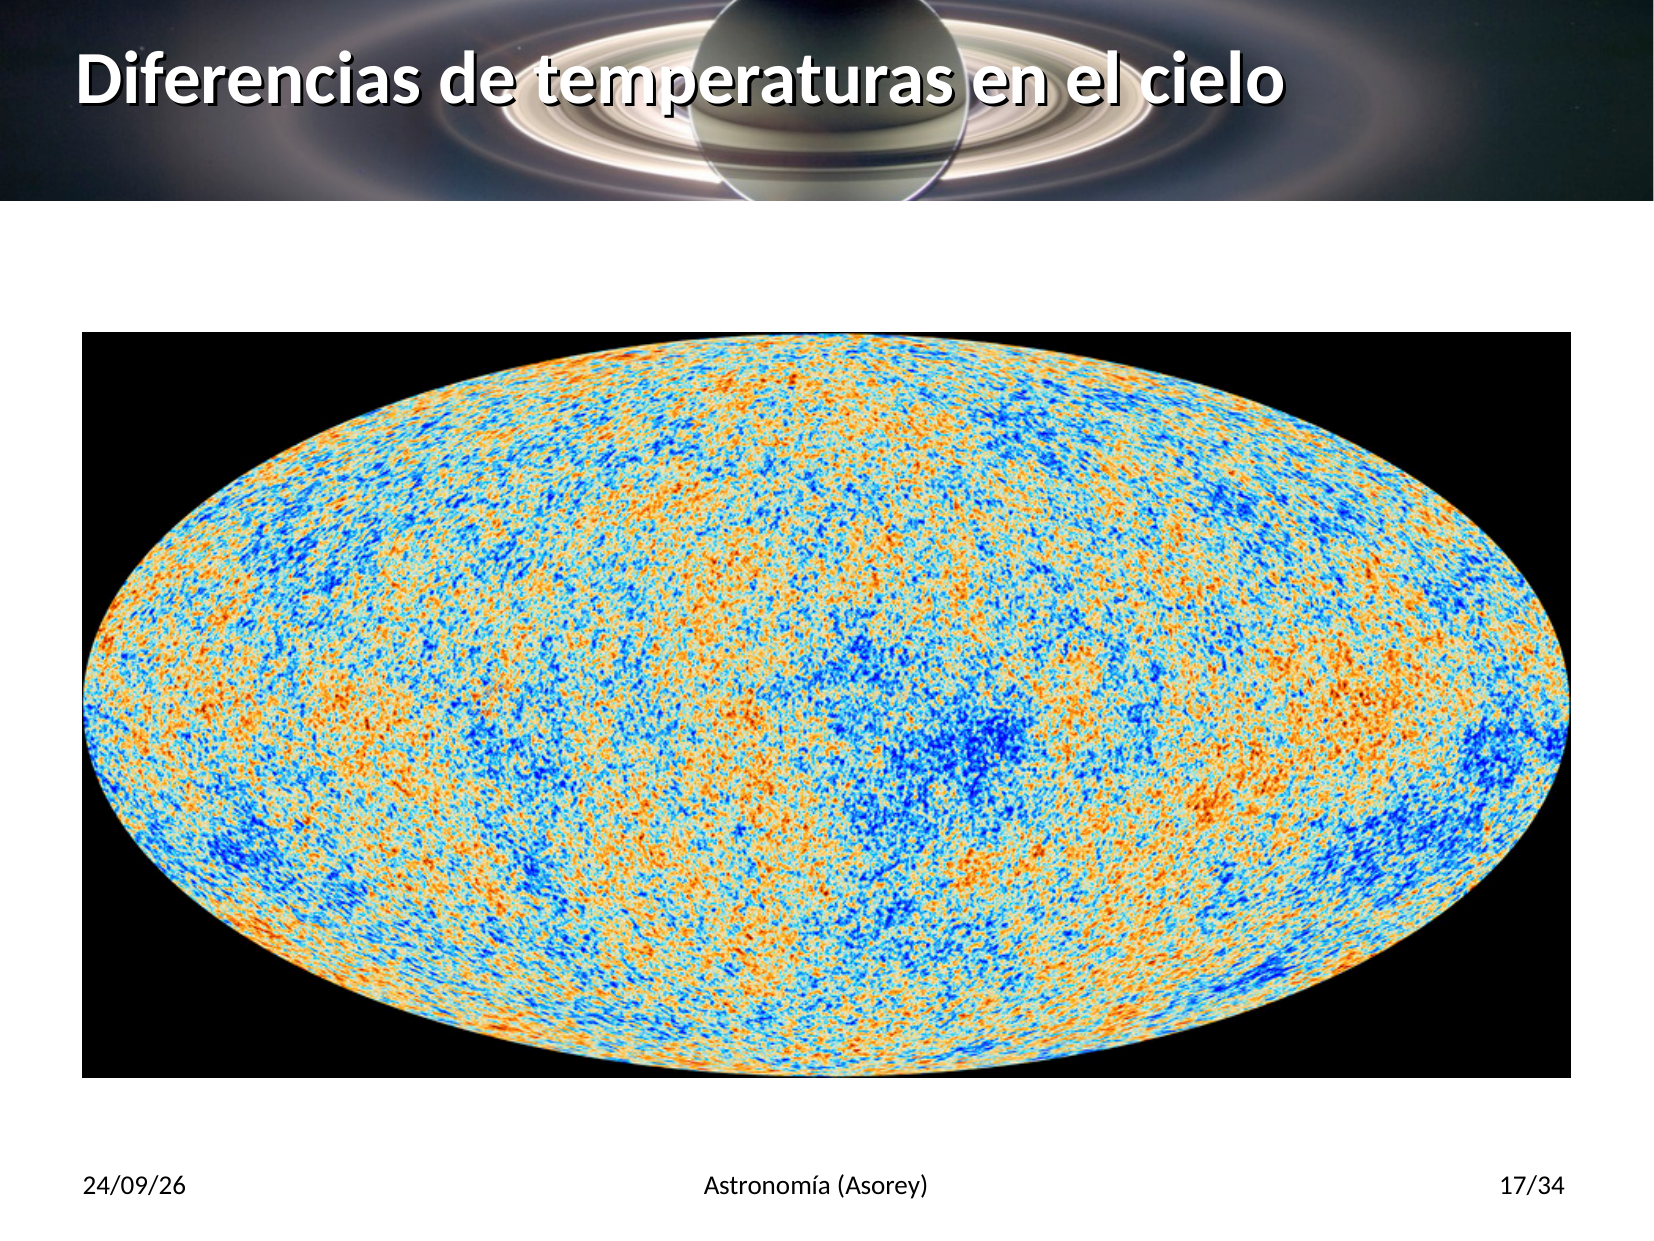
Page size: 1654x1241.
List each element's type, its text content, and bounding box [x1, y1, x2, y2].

picture [0, 0, 1654, 201]
title Diferencias de temperaturas en el cielo [75, 19, 1564, 151]
picture [82, 332, 1571, 1078]
